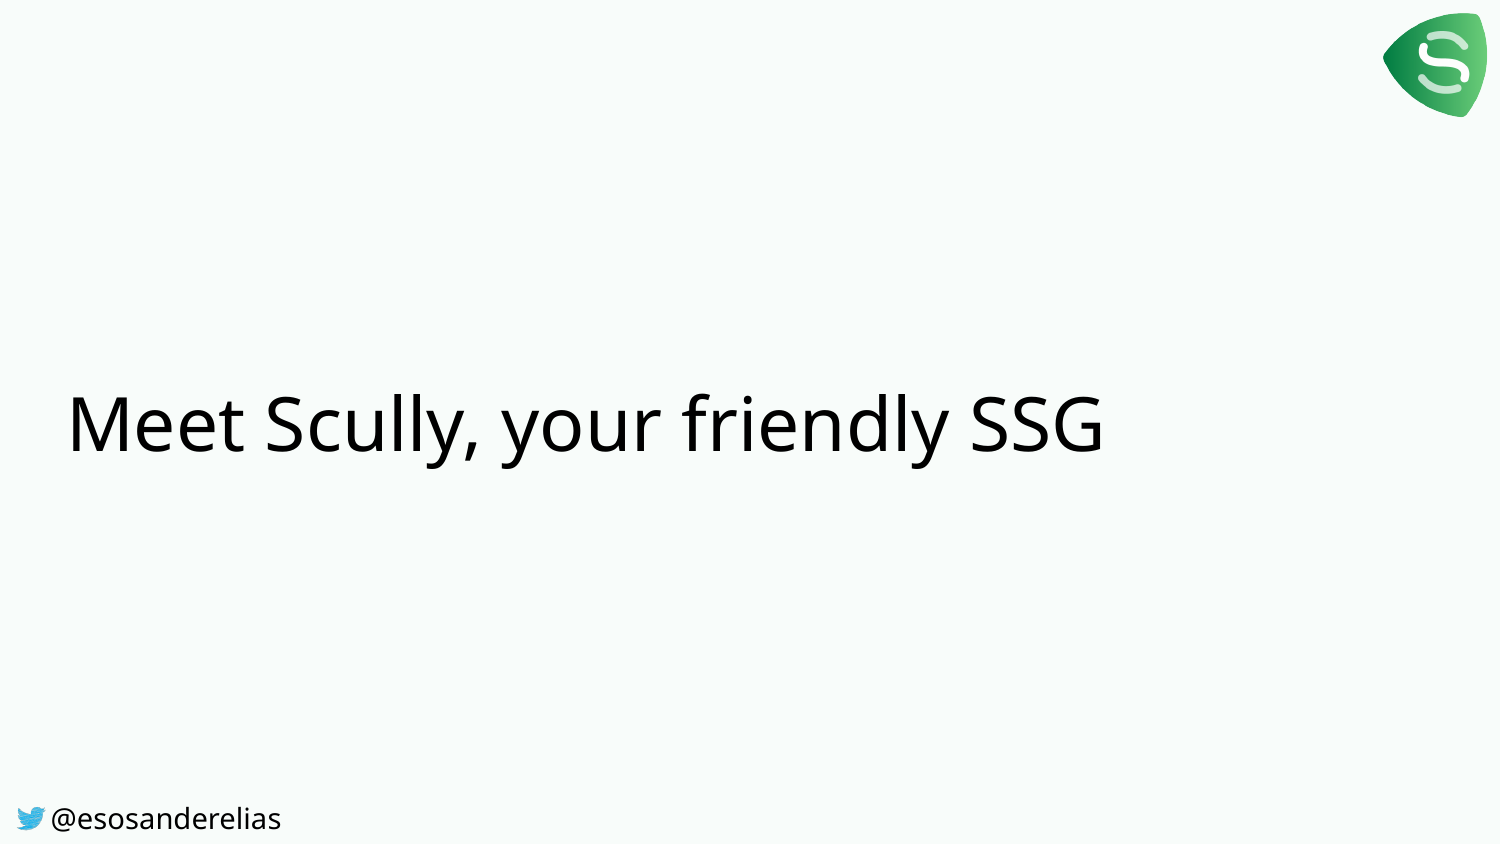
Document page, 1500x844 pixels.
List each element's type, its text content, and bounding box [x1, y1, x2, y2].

picture [1376, 6, 1494, 124]
title Meet Scully, your friendly SSG [51, 352, 1449, 491]
picture [2, 790, 60, 844]
